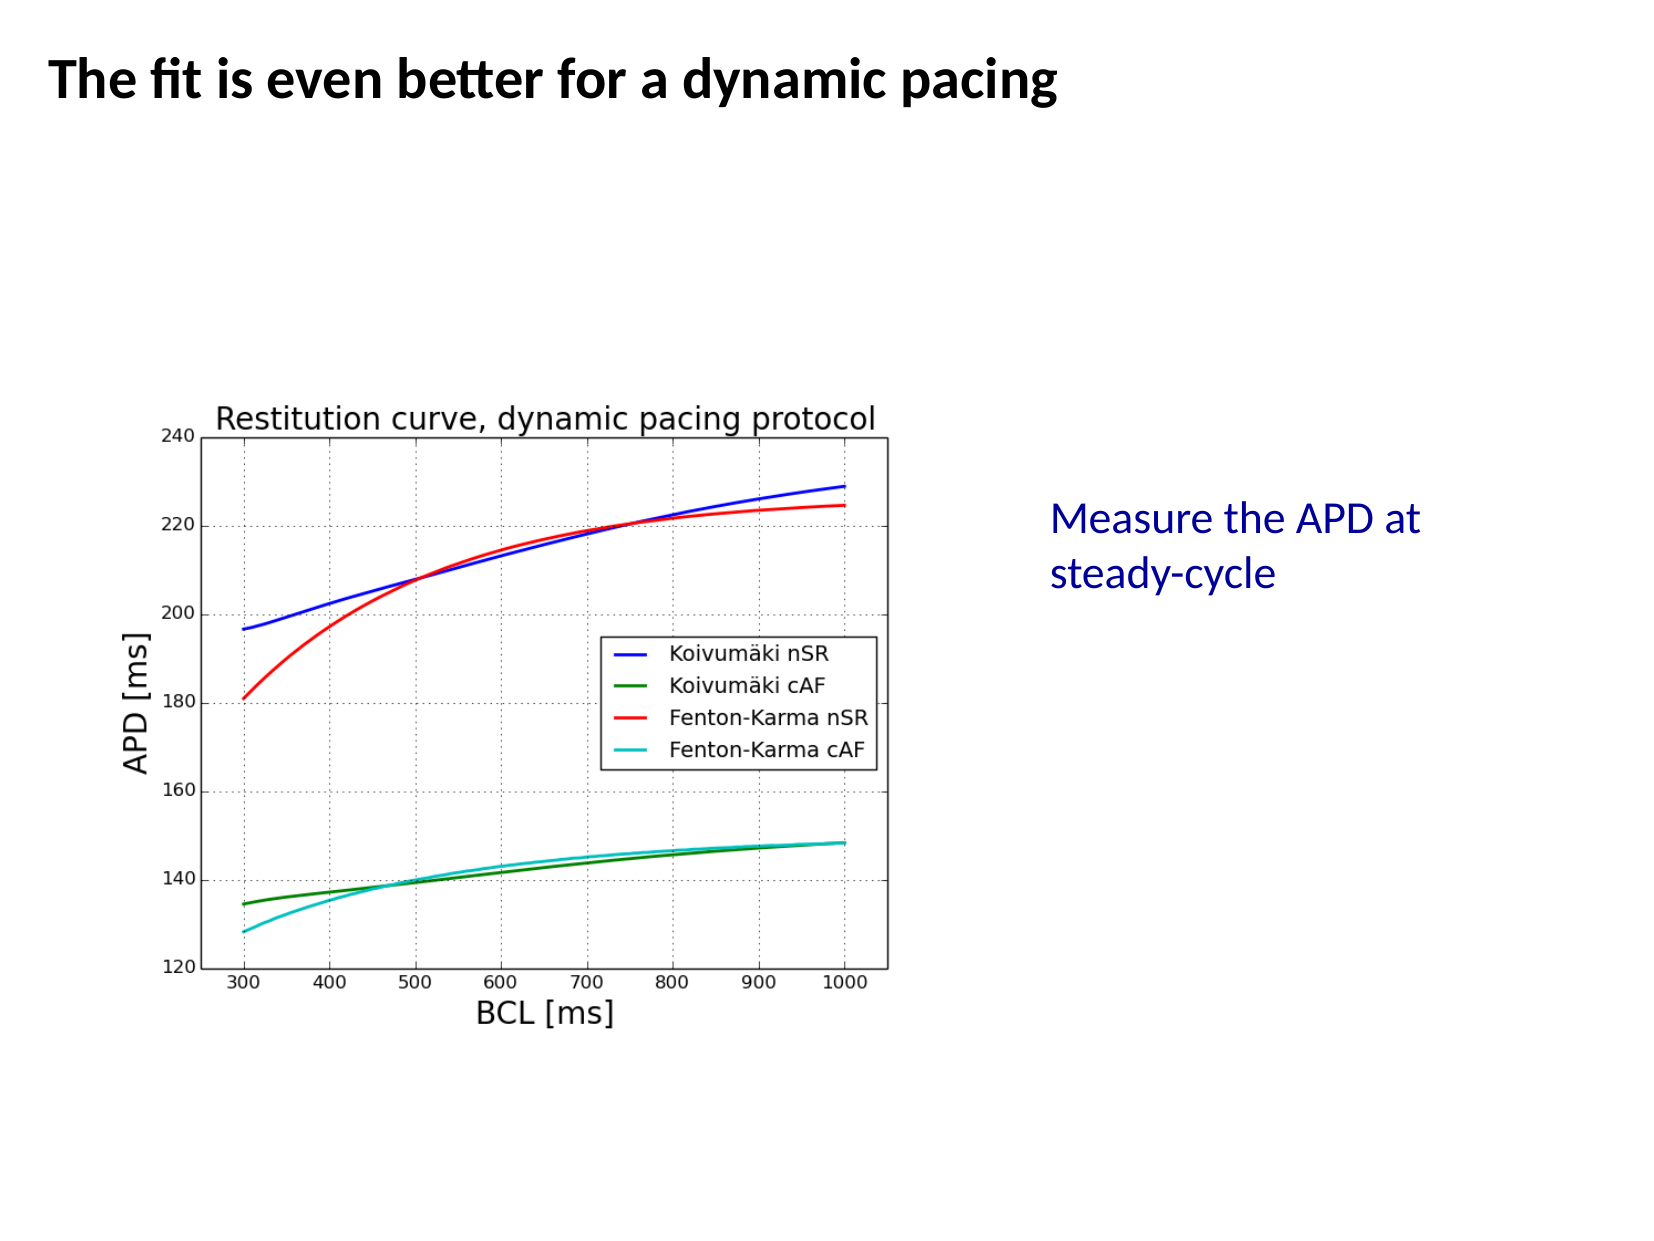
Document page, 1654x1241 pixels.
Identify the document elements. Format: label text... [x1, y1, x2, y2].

text_box Measure the APD at steady-cycle [1035, 479, 1654, 811]
picture [90, 371, 976, 1036]
text_box The fit is even better for a dynamic pacing [33, 33, 1654, 205]
